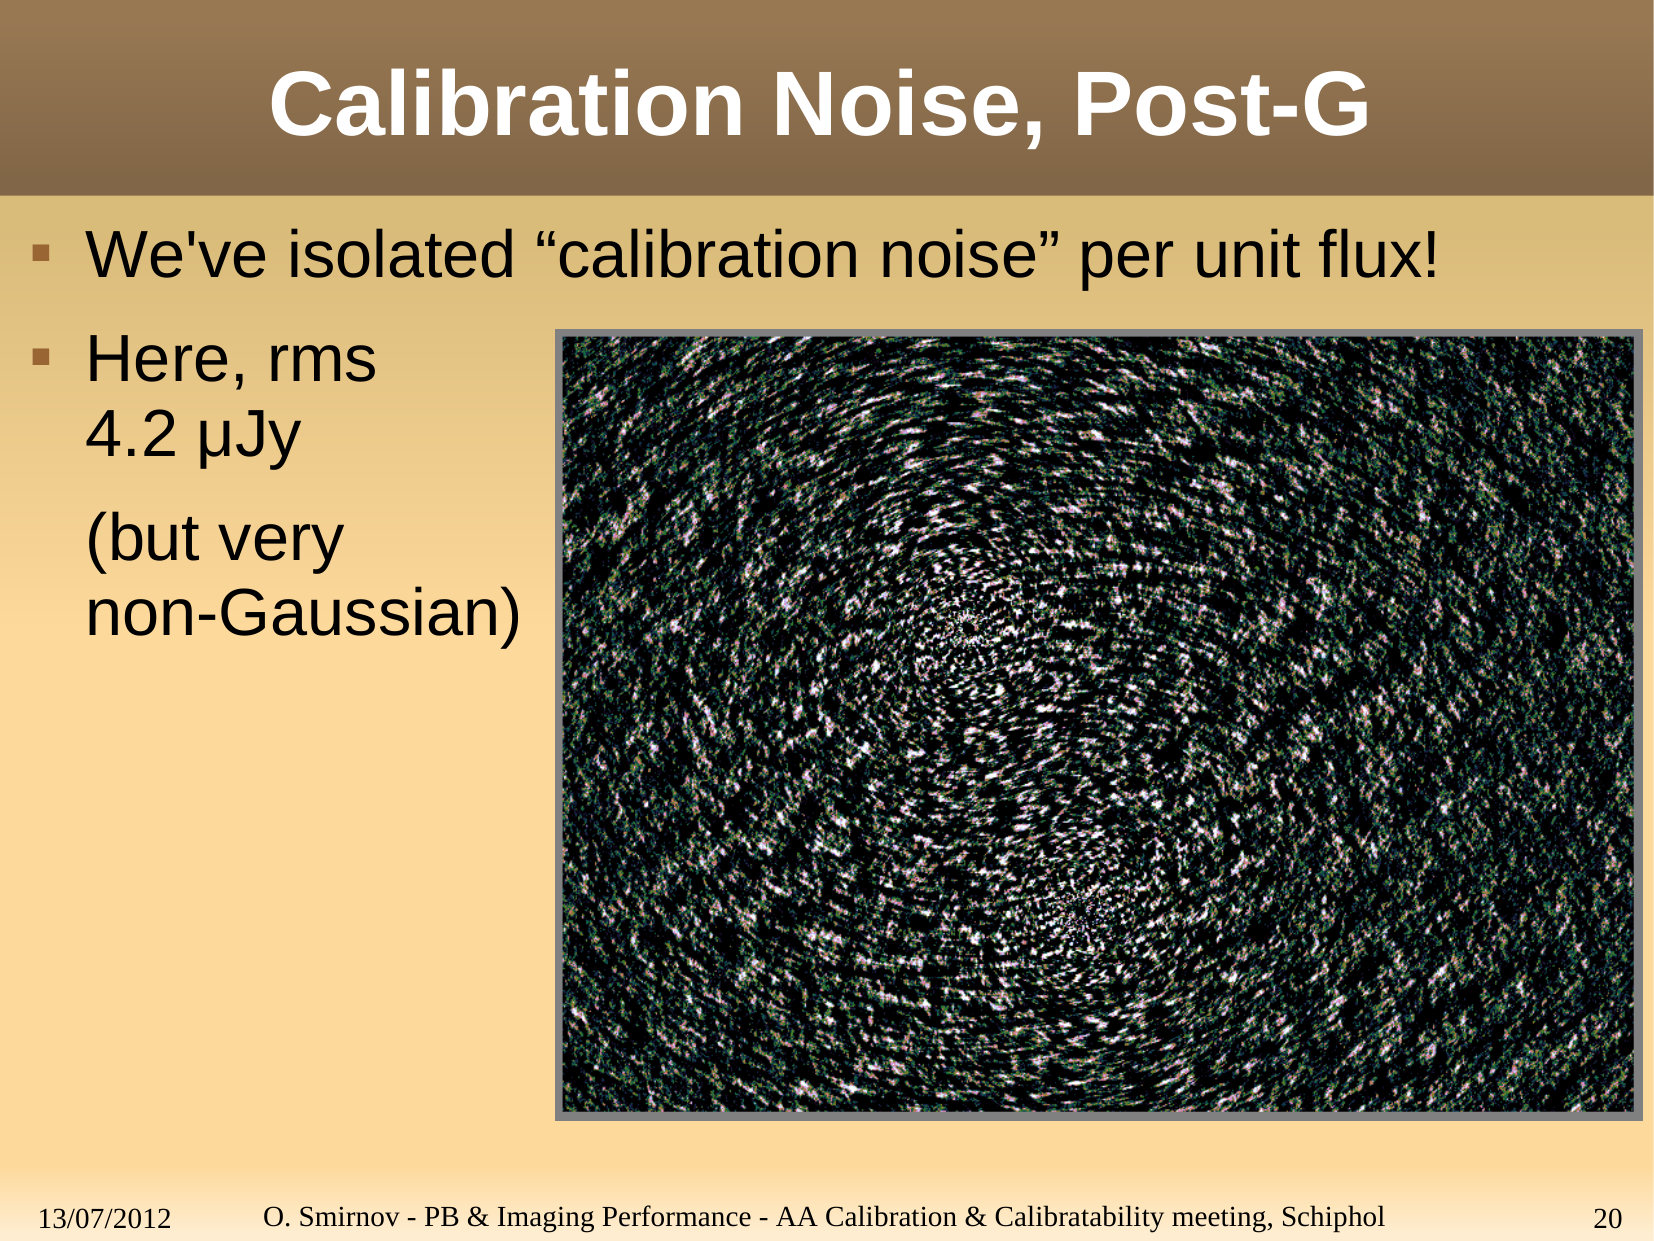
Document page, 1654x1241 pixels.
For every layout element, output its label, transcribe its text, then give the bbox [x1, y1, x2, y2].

list We've isolated “calibration noise” per unit flux! Here, rms 4.2 μJy (but very non-Gaussian) [15, 216, 1504, 1036]
picture [0, 0, 1654, 1241]
title Calibration Noise, Post-G [76, 0, 1565, 208]
